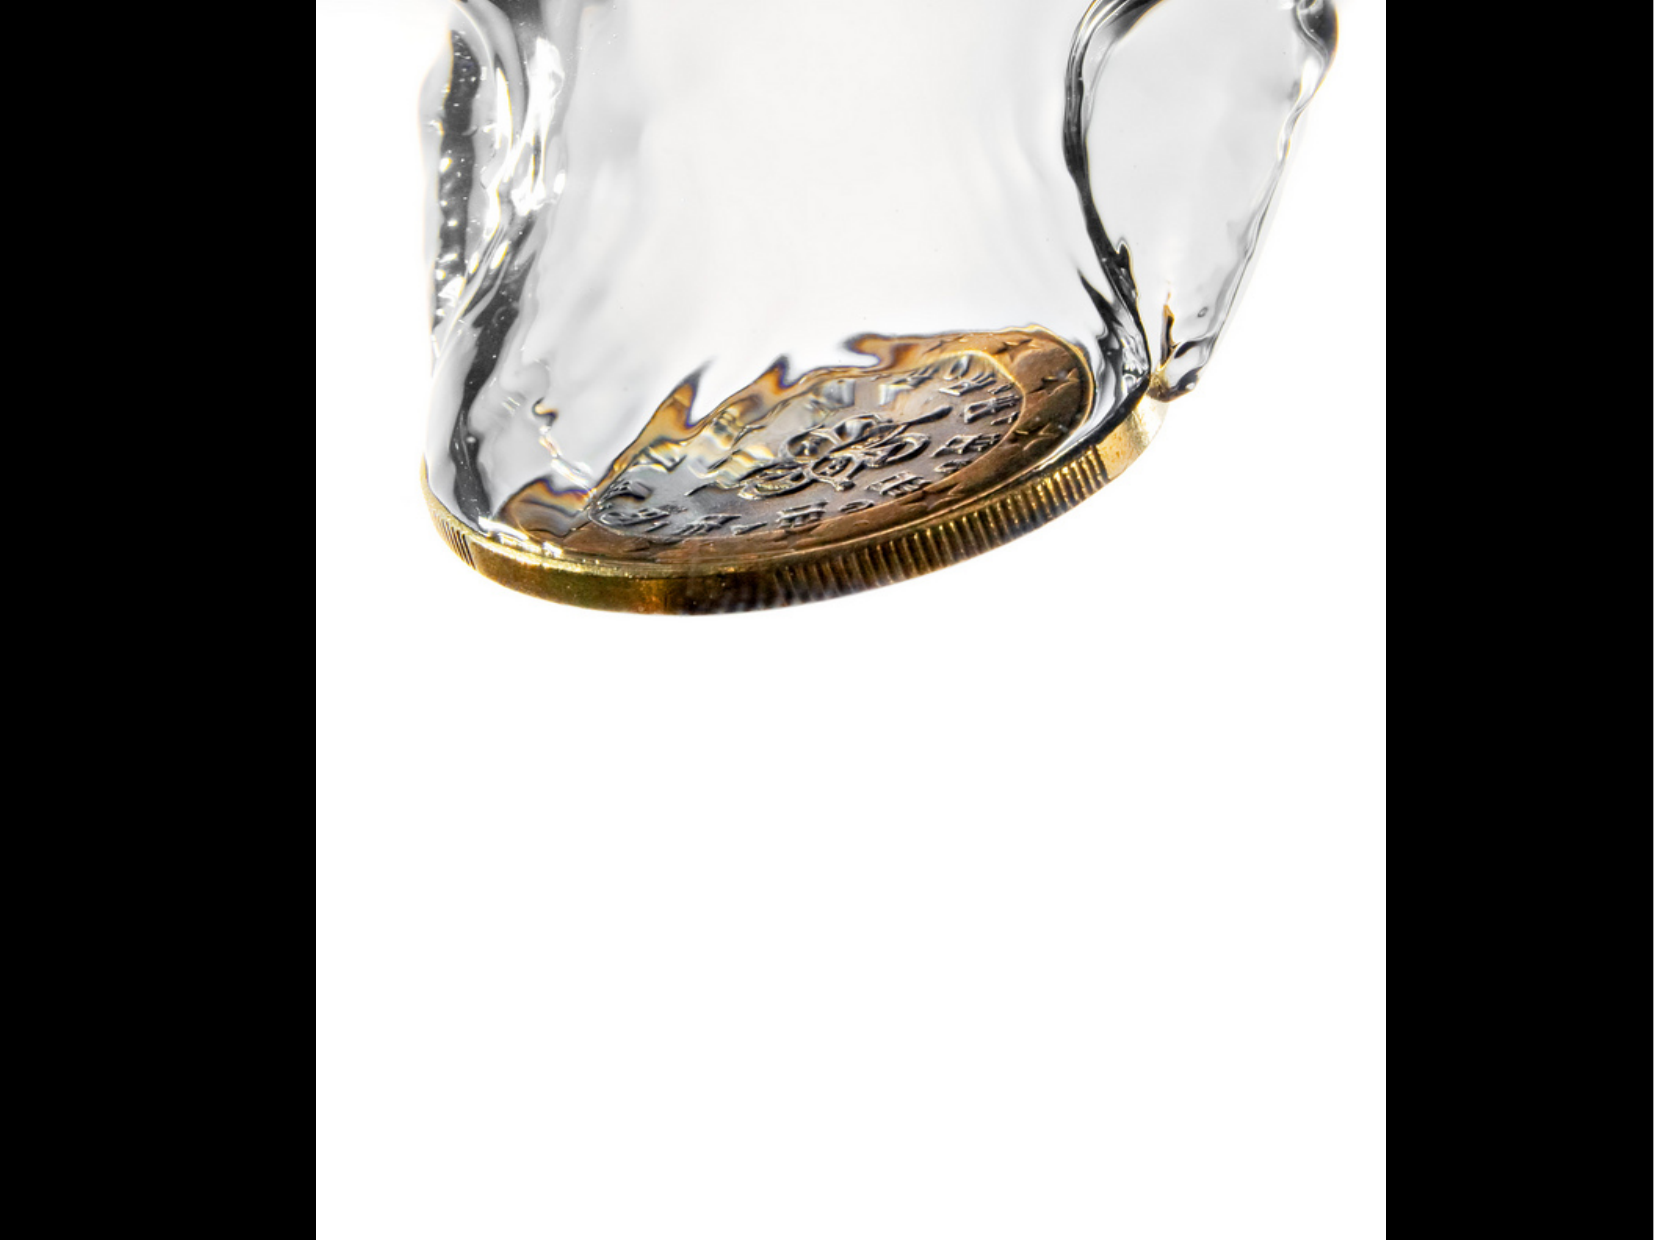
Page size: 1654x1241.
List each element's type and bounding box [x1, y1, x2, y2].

picture [316, 0, 1386, 1241]
